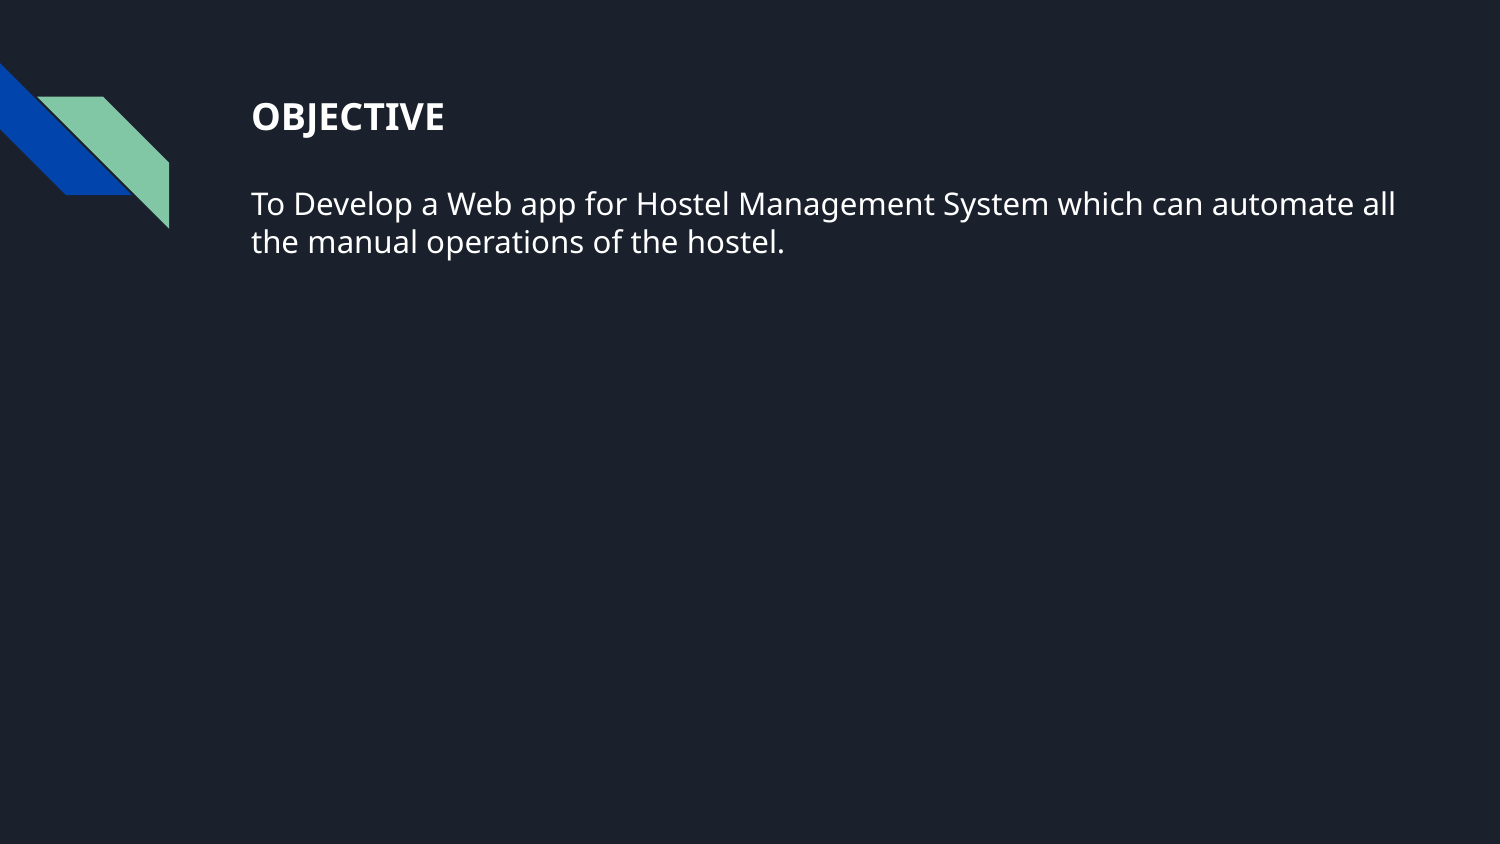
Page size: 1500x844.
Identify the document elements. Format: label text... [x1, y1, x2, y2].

text_box OBJECTIVE [236, 85, 1270, 147]
text_box To Develop a Web app for Hostel Management System which can automate all the manual operations of the hostel. [236, 177, 1417, 410]
